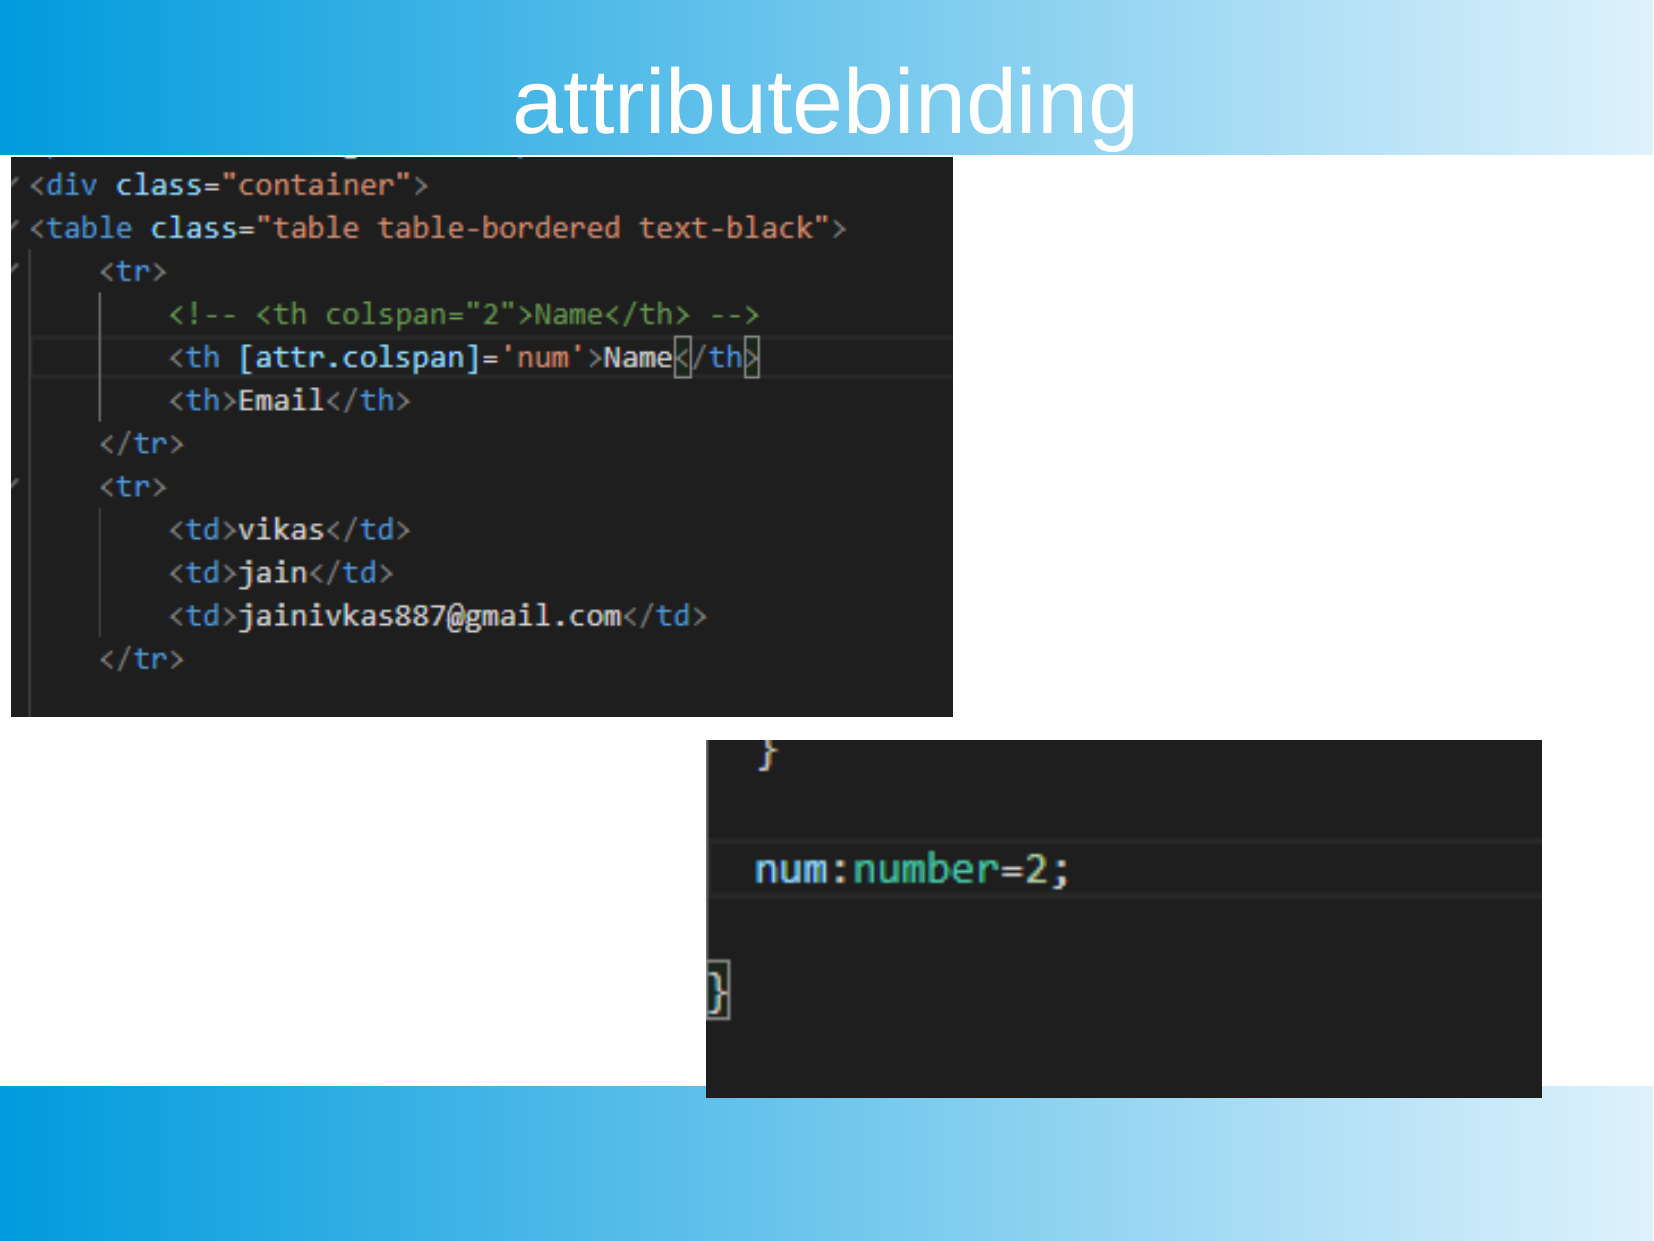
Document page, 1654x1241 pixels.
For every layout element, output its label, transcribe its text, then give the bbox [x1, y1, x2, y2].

picture [11, 157, 953, 717]
title attributebinding [82, 49, 1571, 155]
picture [706, 740, 1542, 1098]
